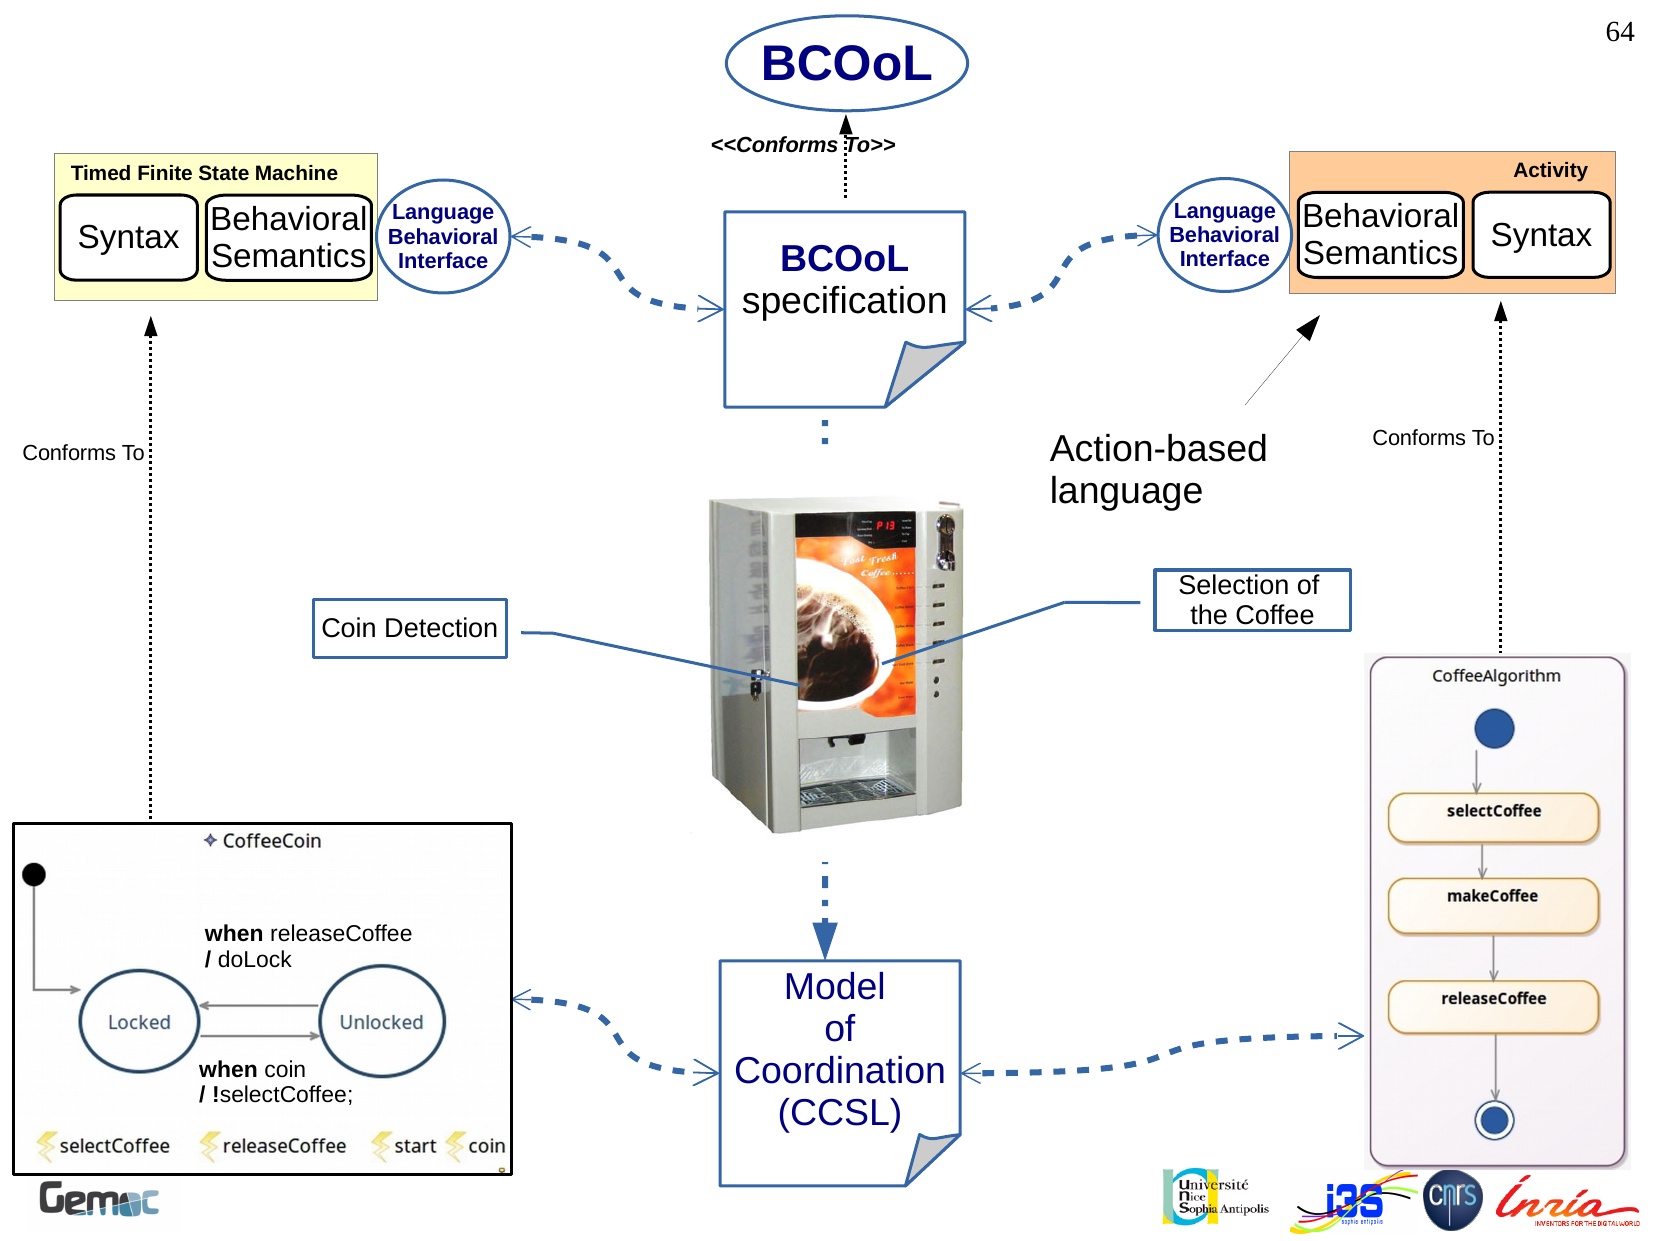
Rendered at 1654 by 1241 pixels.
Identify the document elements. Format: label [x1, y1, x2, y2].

text_box [1155, 570, 1350, 630]
text_box [54, 153, 510, 301]
picture [690, 449, 976, 862]
text_box [1158, 151, 1634, 294]
text_box [184, 1049, 372, 1116]
text_box [1035, 420, 1306, 519]
text_box [726, 15, 968, 111]
text_box [720, 960, 961, 1186]
picture [1137, 653, 1647, 1241]
text_box [521, 632, 801, 686]
text_box [1357, 418, 1576, 583]
text_box [313, 600, 506, 657]
picture [15, 825, 511, 1174]
text_box [7, 433, 226, 598]
text_box [695, 125, 1024, 408]
text_box [190, 913, 431, 1004]
text_box [881, 602, 1141, 664]
